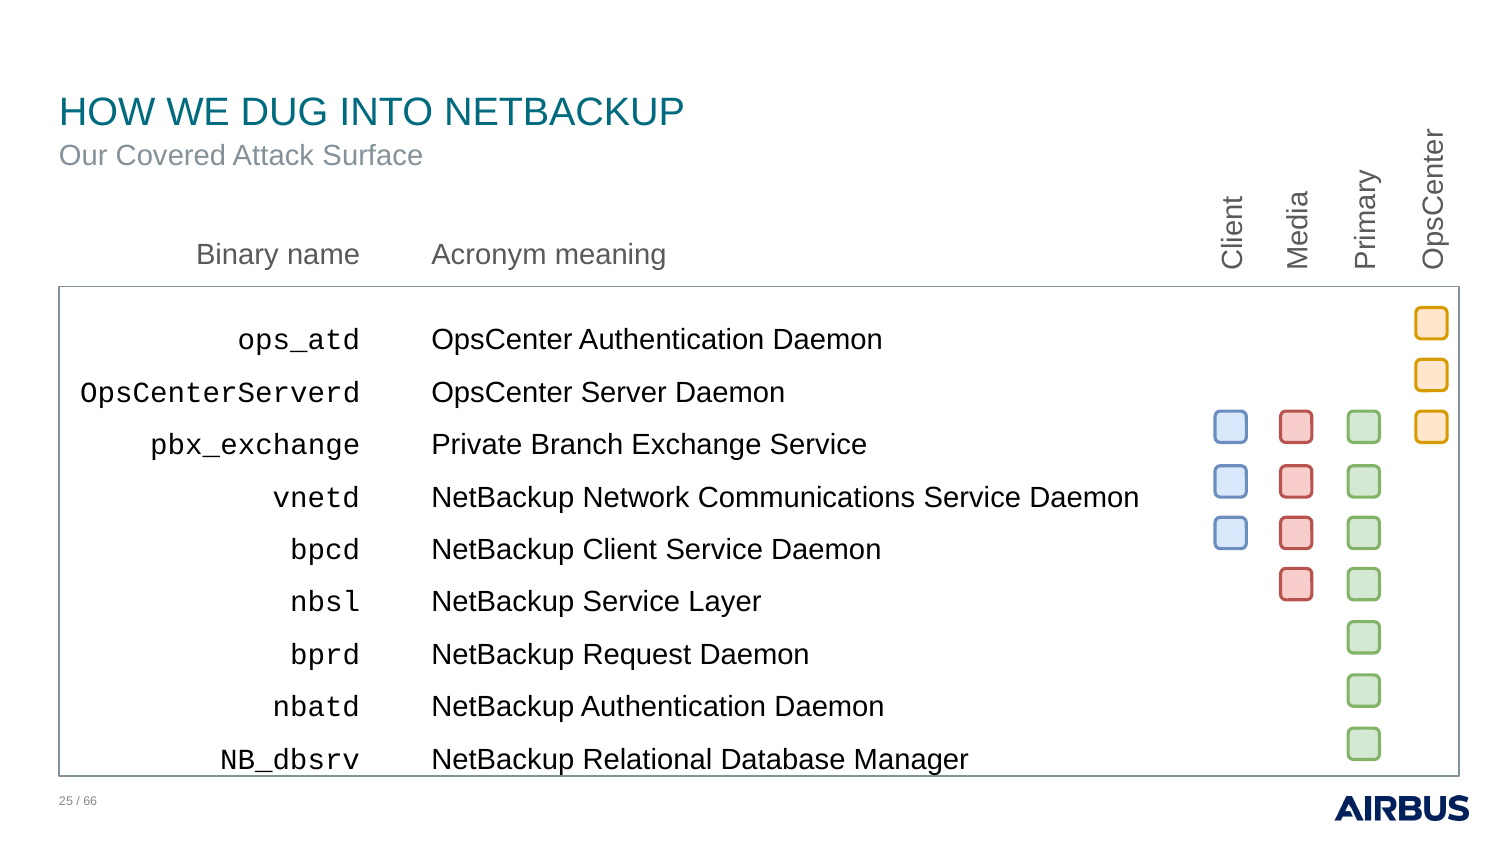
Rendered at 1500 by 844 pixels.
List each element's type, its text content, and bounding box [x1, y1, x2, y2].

text_box [1415, 411, 1448, 443]
text_box ops_atd OpsCenterServerd pbx_exchange vnetd bpcd nbsl bprd nbatd NB_dbsrv [58, 288, 376, 791]
text_box OpsCenter [1398, 93, 1464, 286]
text_box [1215, 411, 1247, 443]
text_box [1415, 307, 1448, 339]
text_box [1415, 359, 1448, 391]
text_box Client [1197, 126, 1263, 286]
text_box [1215, 465, 1247, 498]
text_box [1348, 568, 1380, 600]
text_box [1348, 674, 1380, 707]
text_box Media [1263, 157, 1329, 286]
text_box [1348, 621, 1380, 654]
text_box OpsCenter Authentication Daemon OpsCenter Server Daemon Private Branch Exchange Service NetBackup Network Communications Service Daemon NetBackup Client Service Daemon NetBackup Service Layer NetBackup Request Daemon NetBackup Authentication Daemon NetBackup Relational Database Manager [416, 288, 1184, 791]
text_box [1348, 411, 1380, 443]
text_box Acronym meaning [416, 219, 717, 286]
text_box Primary [1330, 131, 1397, 286]
text_box [1280, 411, 1312, 443]
text_box [1215, 517, 1247, 549]
text_box [1280, 568, 1312, 600]
text_box [1348, 465, 1380, 498]
text_box [1280, 517, 1312, 549]
title HOW WE DUG INTO NETBACKUP Our Covered Attack Surface [58, 80, 1441, 192]
text_box [1348, 517, 1380, 549]
text_box [1348, 728, 1380, 760]
text_box Binary name [69, 220, 376, 286]
text_box [1280, 465, 1312, 498]
picture [1334, 795, 1469, 821]
